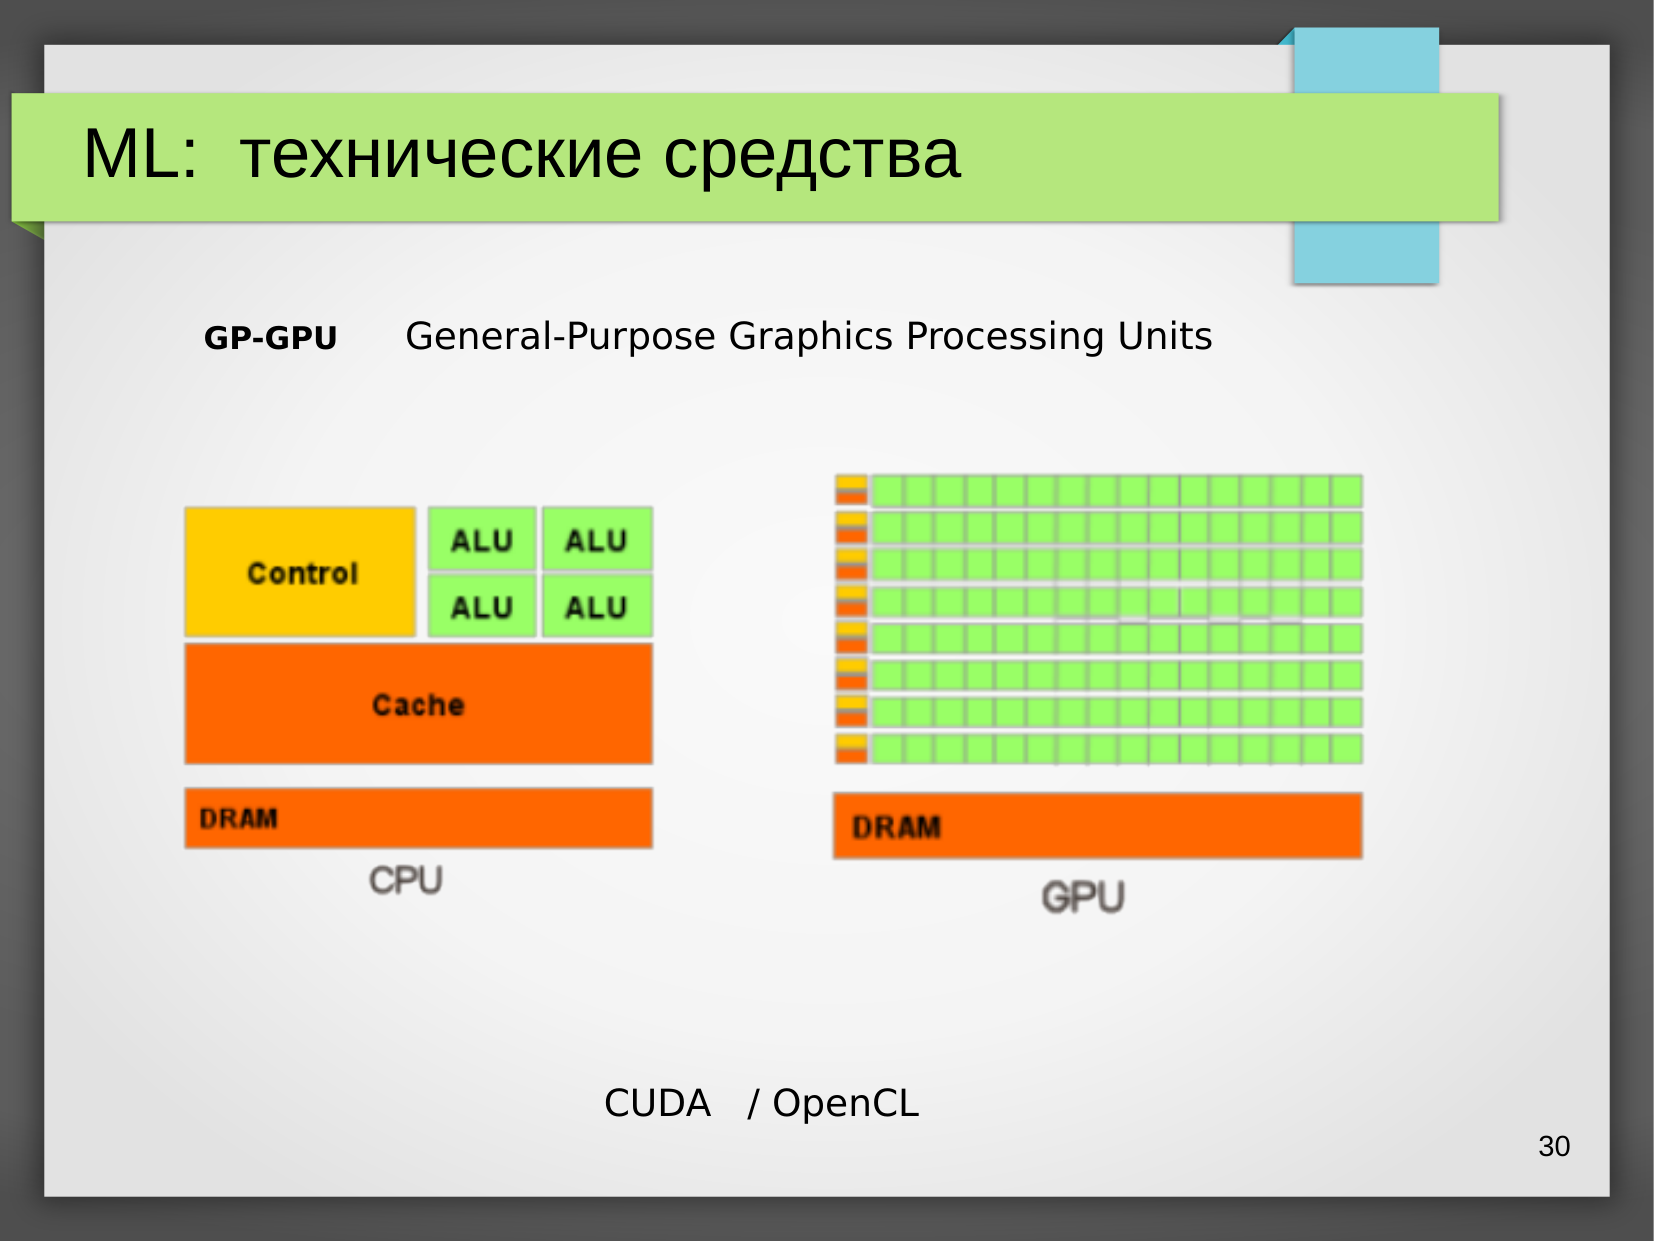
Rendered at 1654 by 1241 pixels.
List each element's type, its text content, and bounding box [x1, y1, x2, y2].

text_box CUDA / OpenCL [589, 1074, 993, 1177]
picture [0, 0, 1654, 1241]
text_box GP-GPU General-Purpose Graphics Processing Units [188, 307, 1418, 367]
title ML: технические средства [82, 49, 1571, 257]
